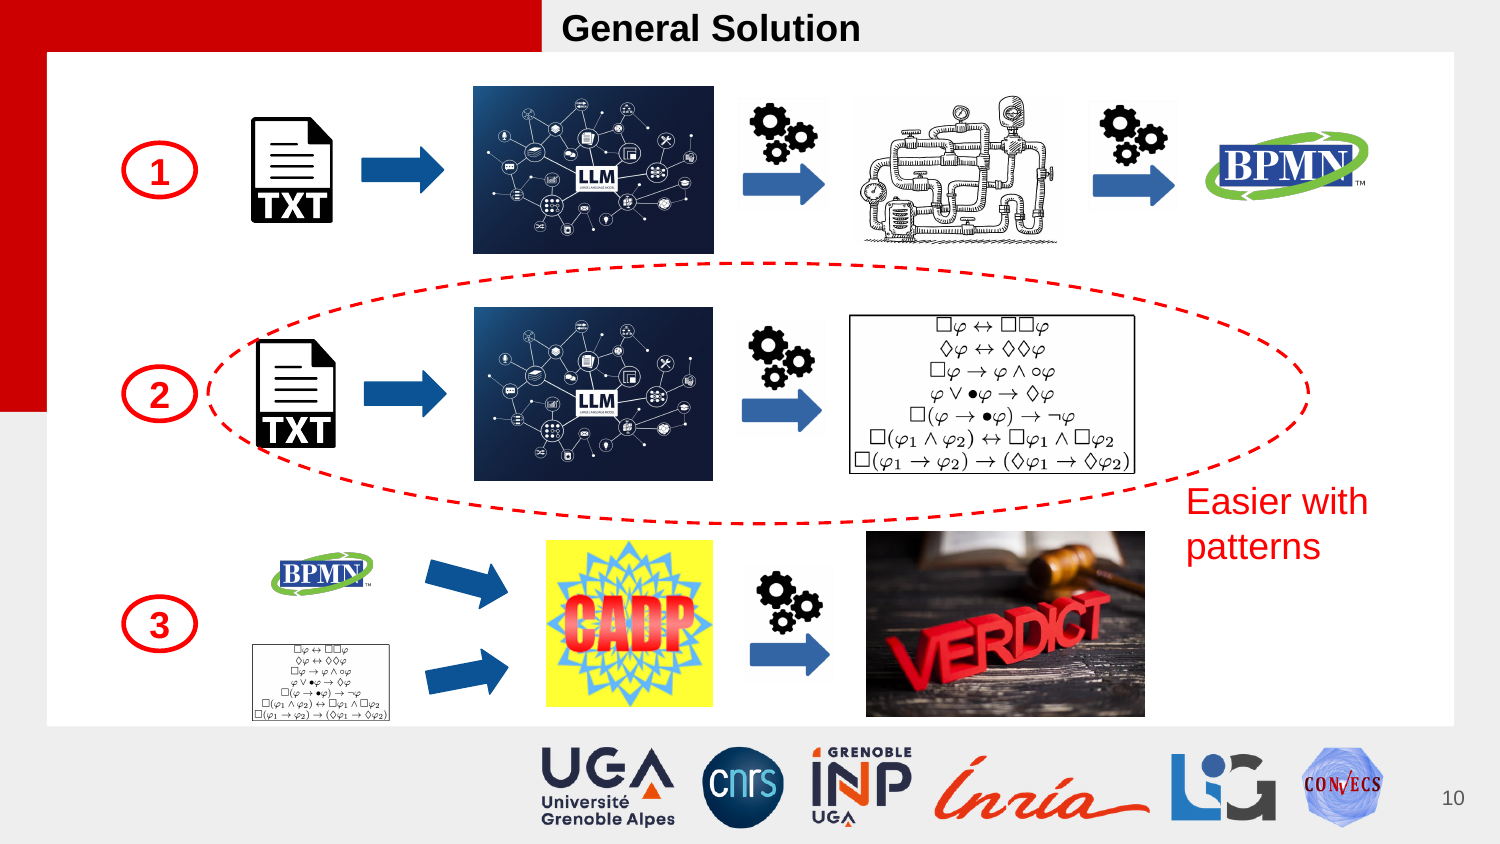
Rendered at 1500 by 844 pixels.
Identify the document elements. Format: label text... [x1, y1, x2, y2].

text_box [362, 147, 444, 193]
text_box General Solution [546, 0, 1441, 55]
picture [0, 0, 1500, 844]
text_box [425, 649, 508, 695]
text_box [364, 370, 447, 417]
text_box 3 [123, 596, 196, 651]
text_box 1 [123, 142, 196, 198]
text_box [425, 560, 508, 609]
text_box 2 [123, 366, 196, 421]
slide_number <numéro> [1389, 764, 1480, 830]
text_box Easier with patterns [1170, 461, 1480, 621]
